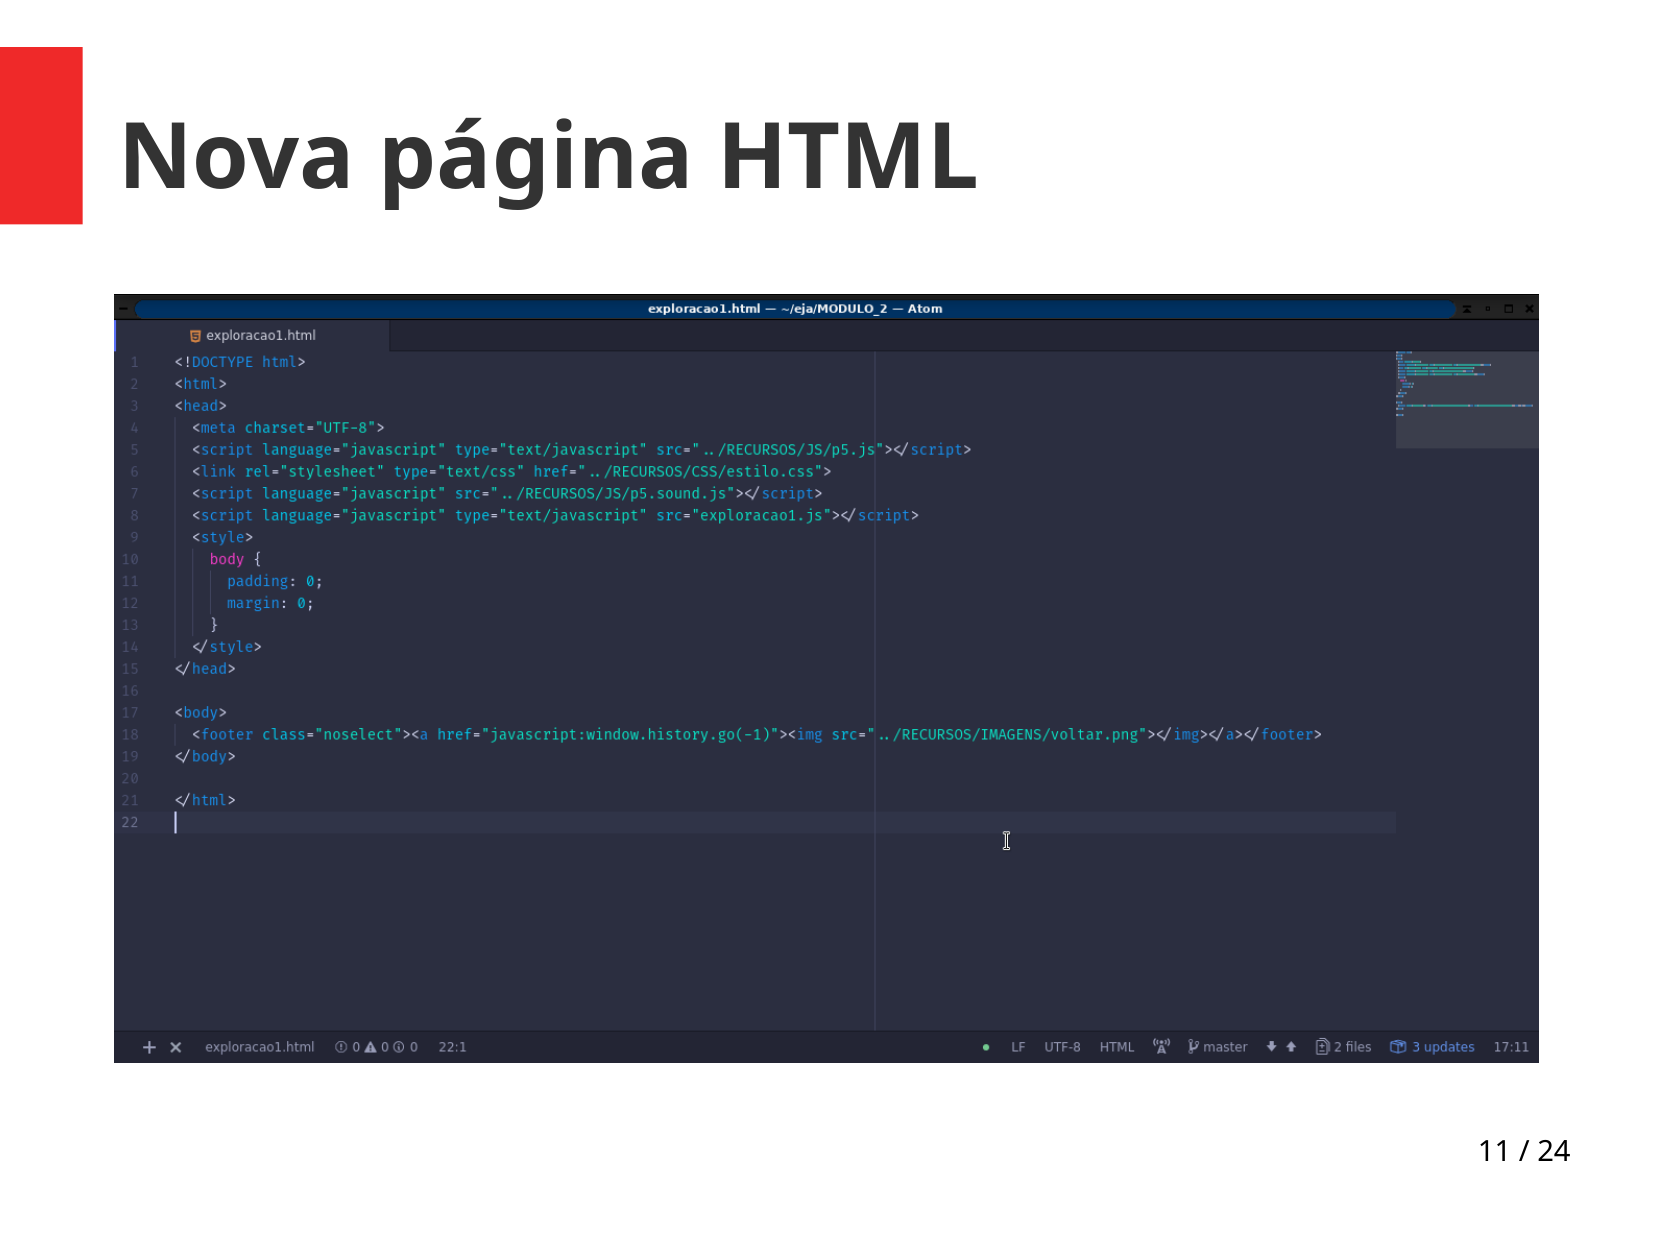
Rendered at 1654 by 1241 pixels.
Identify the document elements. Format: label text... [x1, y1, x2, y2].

title Nova página HTML [118, 49, 1571, 257]
picture [114, 294, 1539, 1063]
